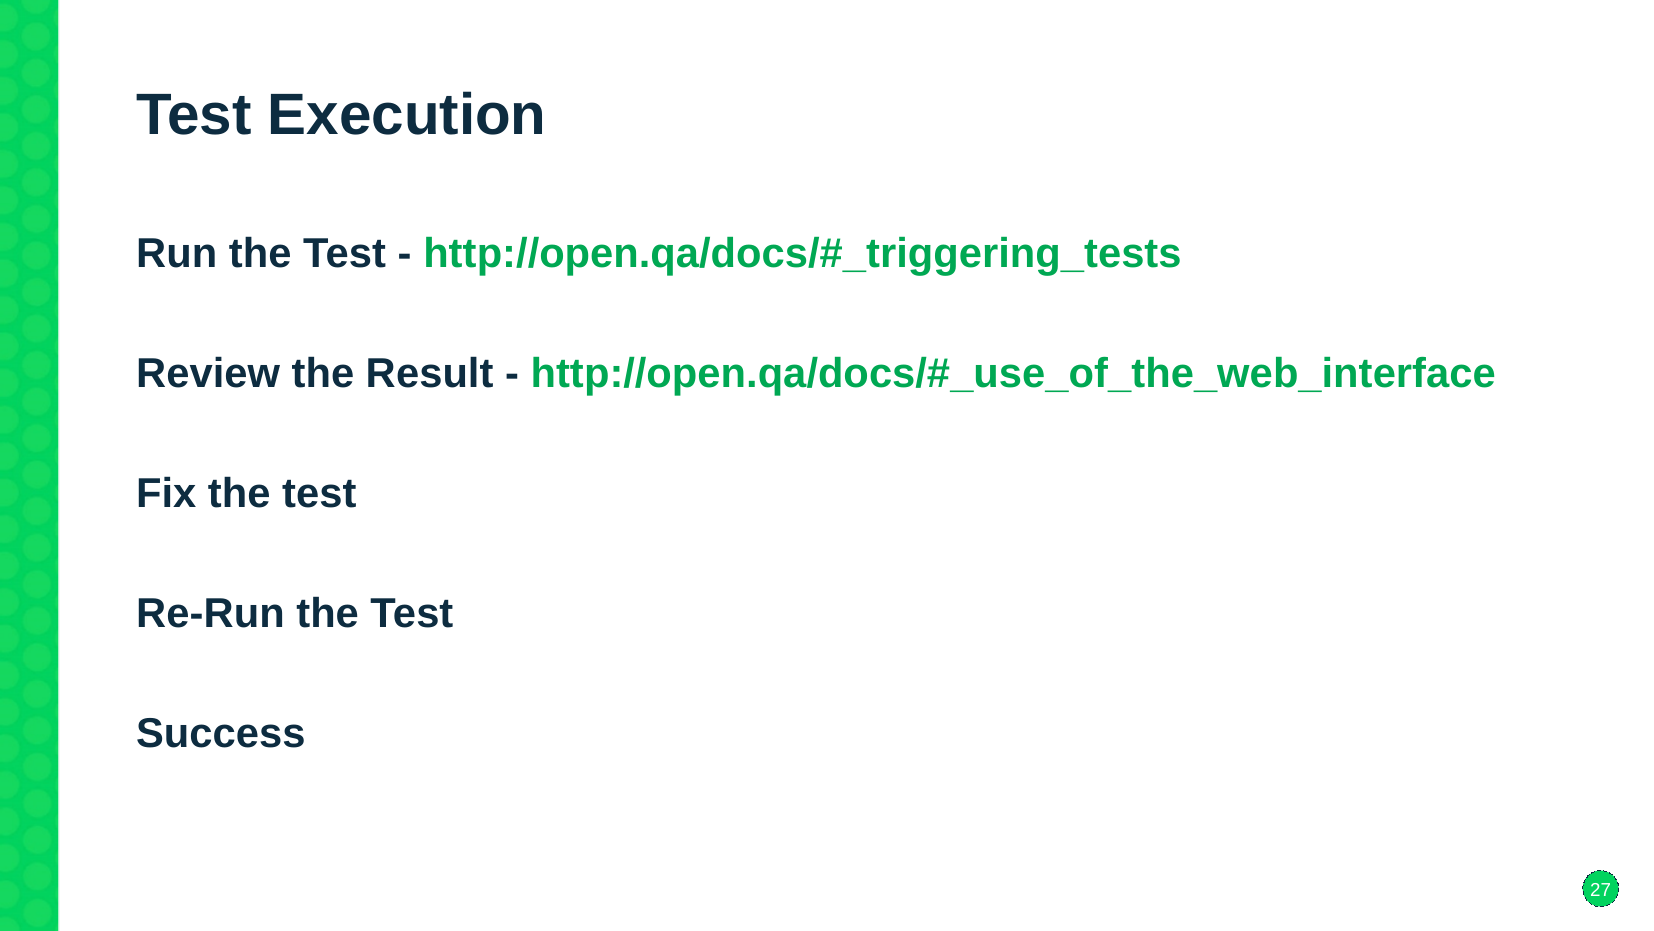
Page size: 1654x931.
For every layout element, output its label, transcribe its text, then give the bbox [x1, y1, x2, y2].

title Test Execution [121, 37, 1531, 193]
list Run the Test - http://open.qa/docs/#_triggering_tests Review the Result - http://open.qa/docs/#_use_of_the_web_interface Fix the test Re-Run the Test Success [121, 217, 1531, 825]
picture [0, 0, 76, 931]
